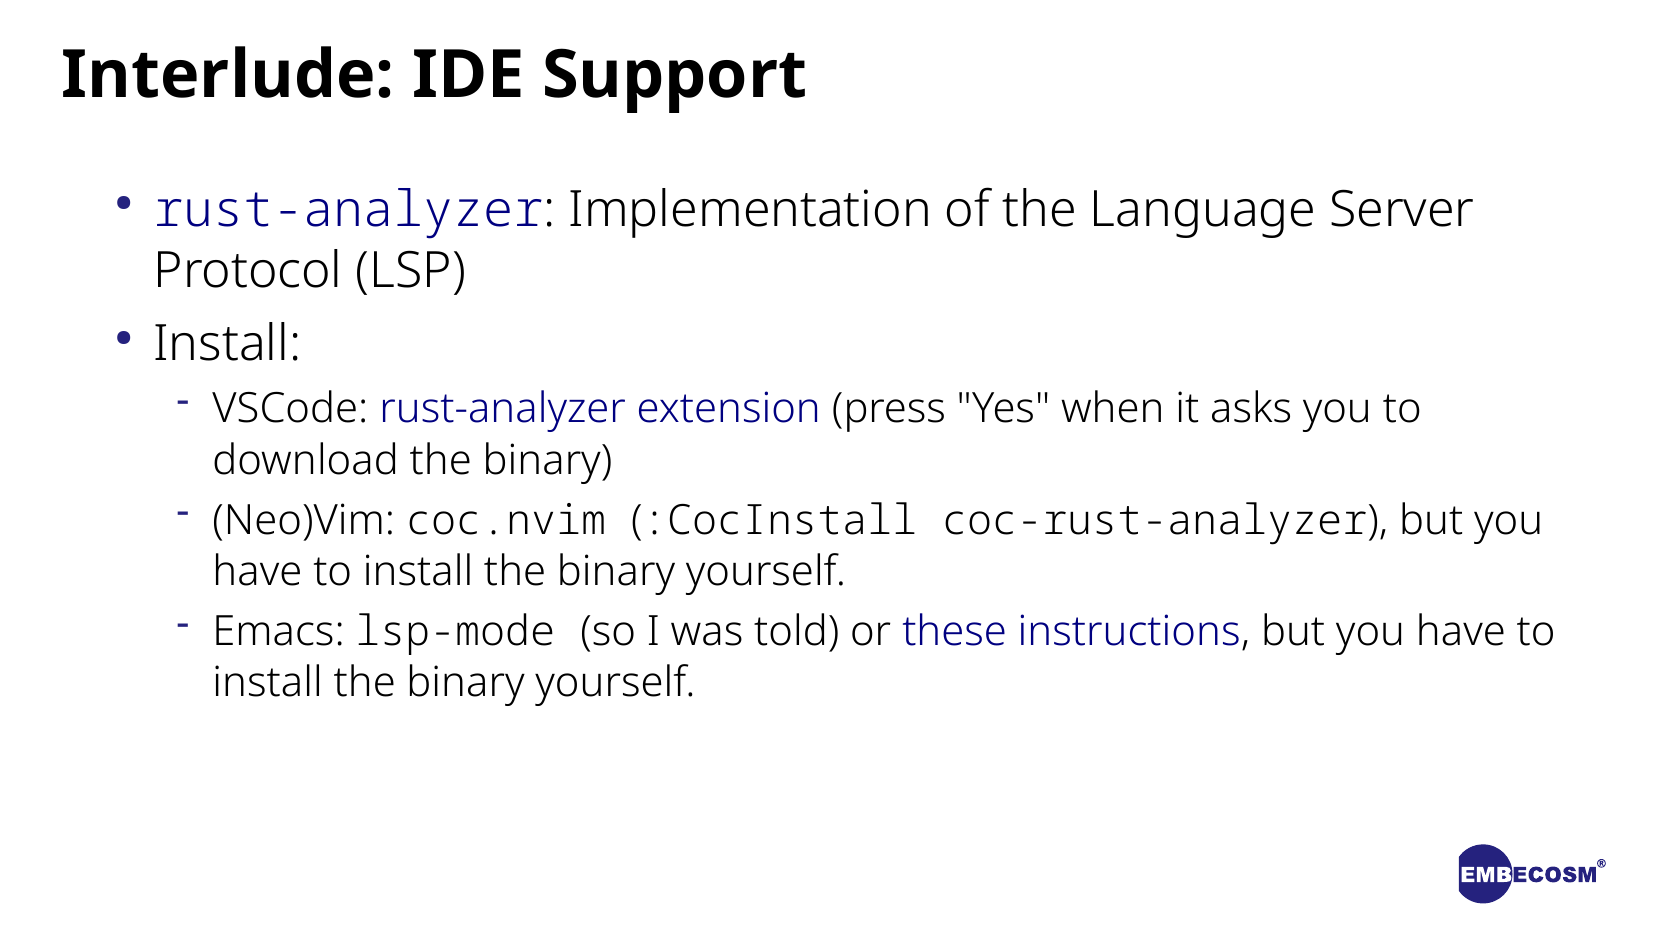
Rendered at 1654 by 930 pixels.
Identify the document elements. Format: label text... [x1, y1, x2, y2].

list rust-analyzer: Implementation of the Language Server Protocol (LSP) Install: VSCode: rust-analyzer extension (press "Yes" when it asks you to download the binary) (Neo)Vim: coc.nvim (:CocInstall coc-rust-analyzer), but you have to install the binary yourself. Emacs: lsp-mode (so I was told) or these instructions, but you have to install the binary yourself. [94, 177, 1559, 845]
title Interlude: IDE Support [47, 26, 1606, 178]
